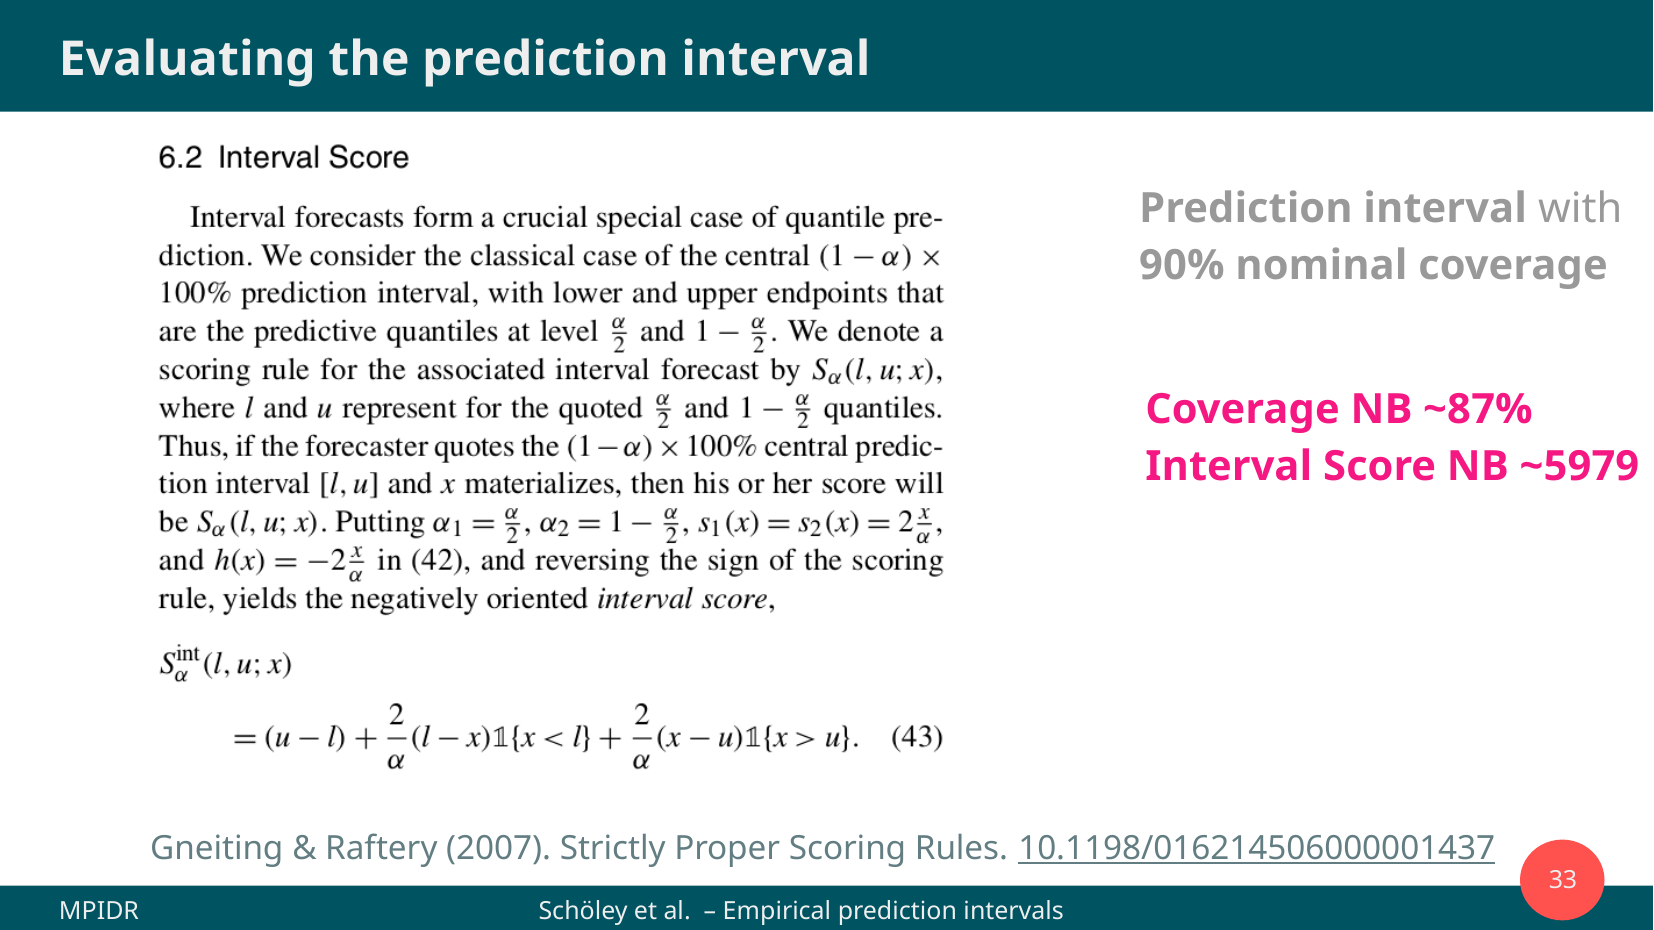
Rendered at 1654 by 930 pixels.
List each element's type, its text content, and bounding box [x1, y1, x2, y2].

title Evaluating the prediction interval [58, 0, 1594, 117]
text_box Gneiting & Raftery (2007). Strictly Proper Scoring Rules. 10.1198/016214506000001437 [135, 816, 1321, 871]
text_box Prediction interval with 90% nominal coverage [1124, 170, 1597, 382]
picture [147, 134, 961, 780]
text_box Coverage NB ~87% Interval Score NB ~5979 [1130, 371, 1622, 485]
